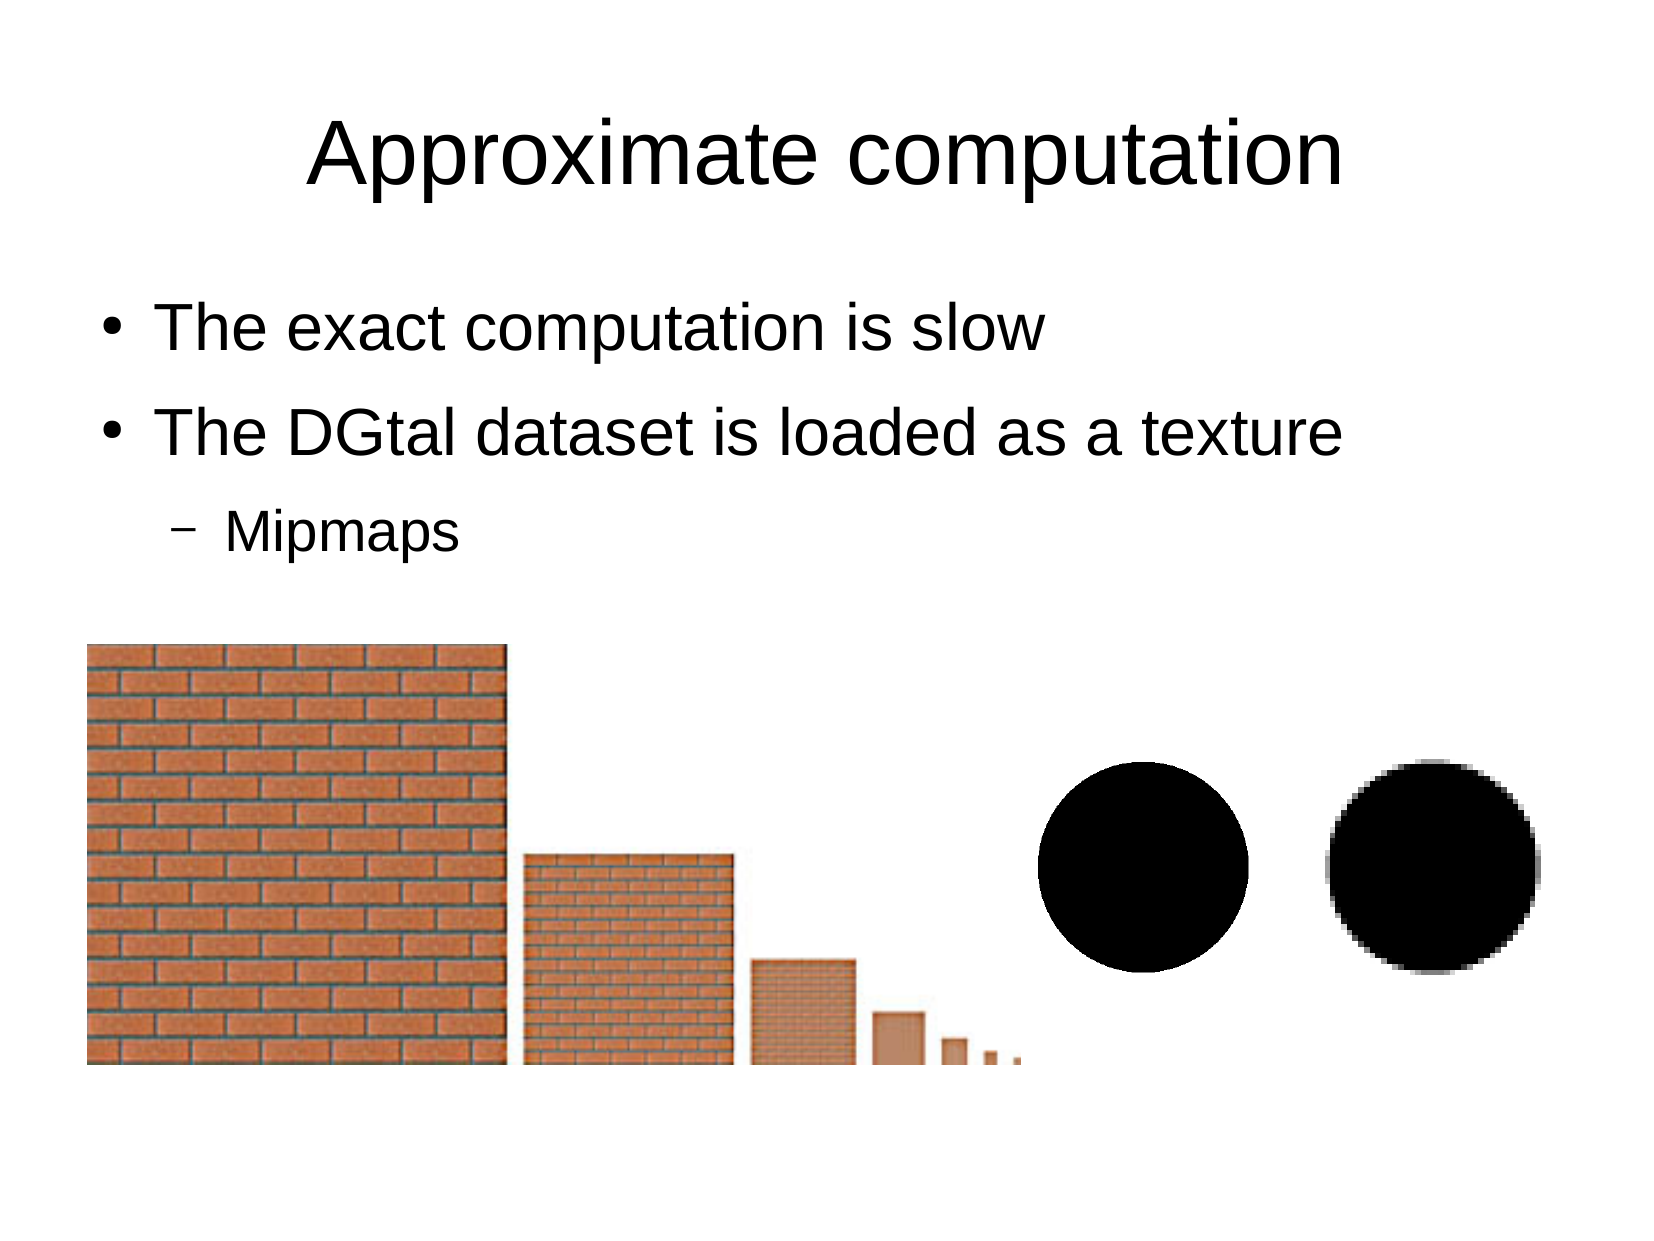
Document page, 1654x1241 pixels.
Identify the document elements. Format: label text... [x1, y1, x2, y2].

list The exact computation is slow The DGtal dataset is loaded as a texture Mipmaps [82, 290, 1571, 1010]
picture [87, 644, 1616, 1066]
title Approximate computation [82, 49, 1571, 257]
